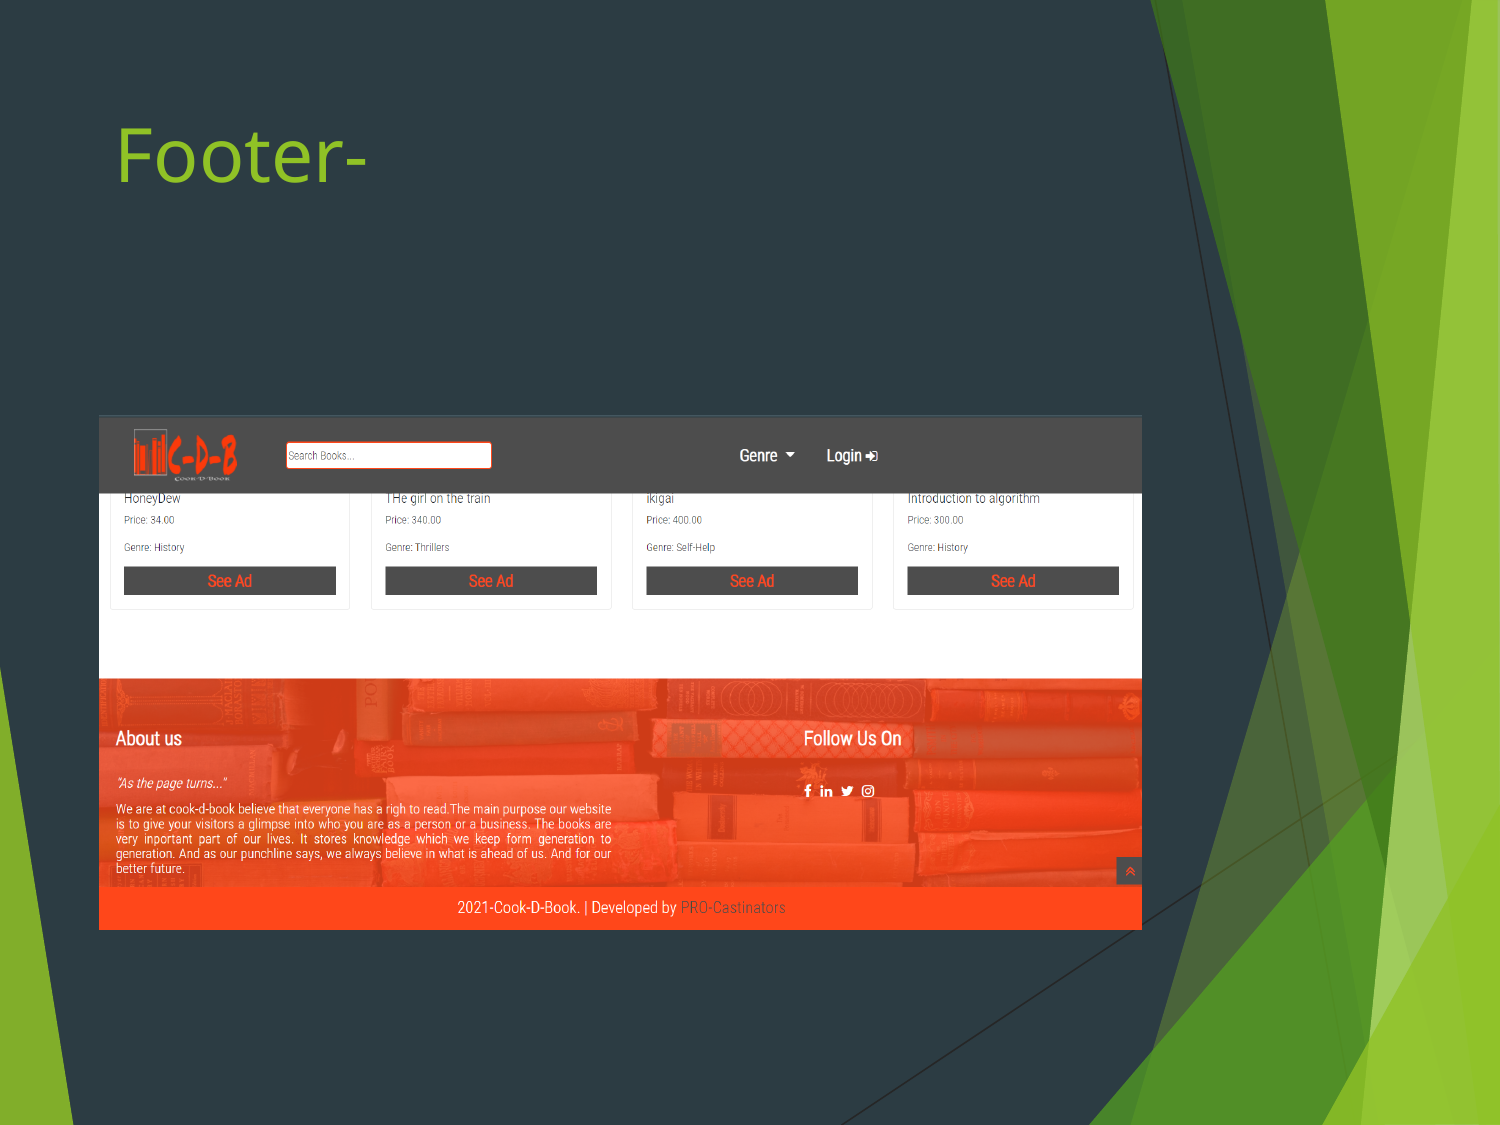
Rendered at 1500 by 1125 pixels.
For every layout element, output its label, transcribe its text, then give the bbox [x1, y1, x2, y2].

picture [99, 415, 1142, 930]
title Footer- [99, 99, 1142, 317]
